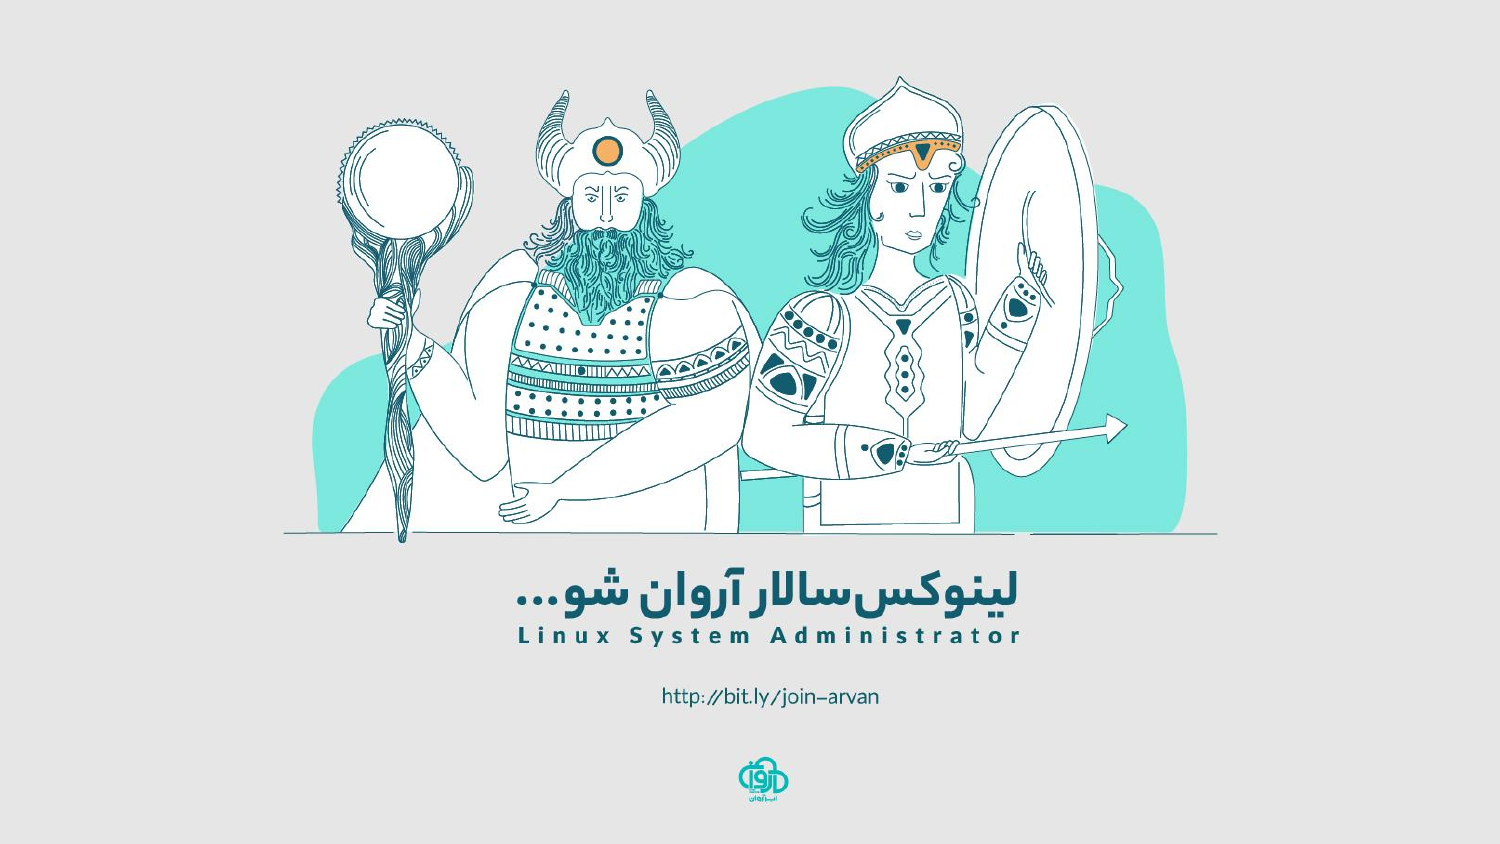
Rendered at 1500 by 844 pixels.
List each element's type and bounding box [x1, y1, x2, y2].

picture [155, 34, 1345, 829]
